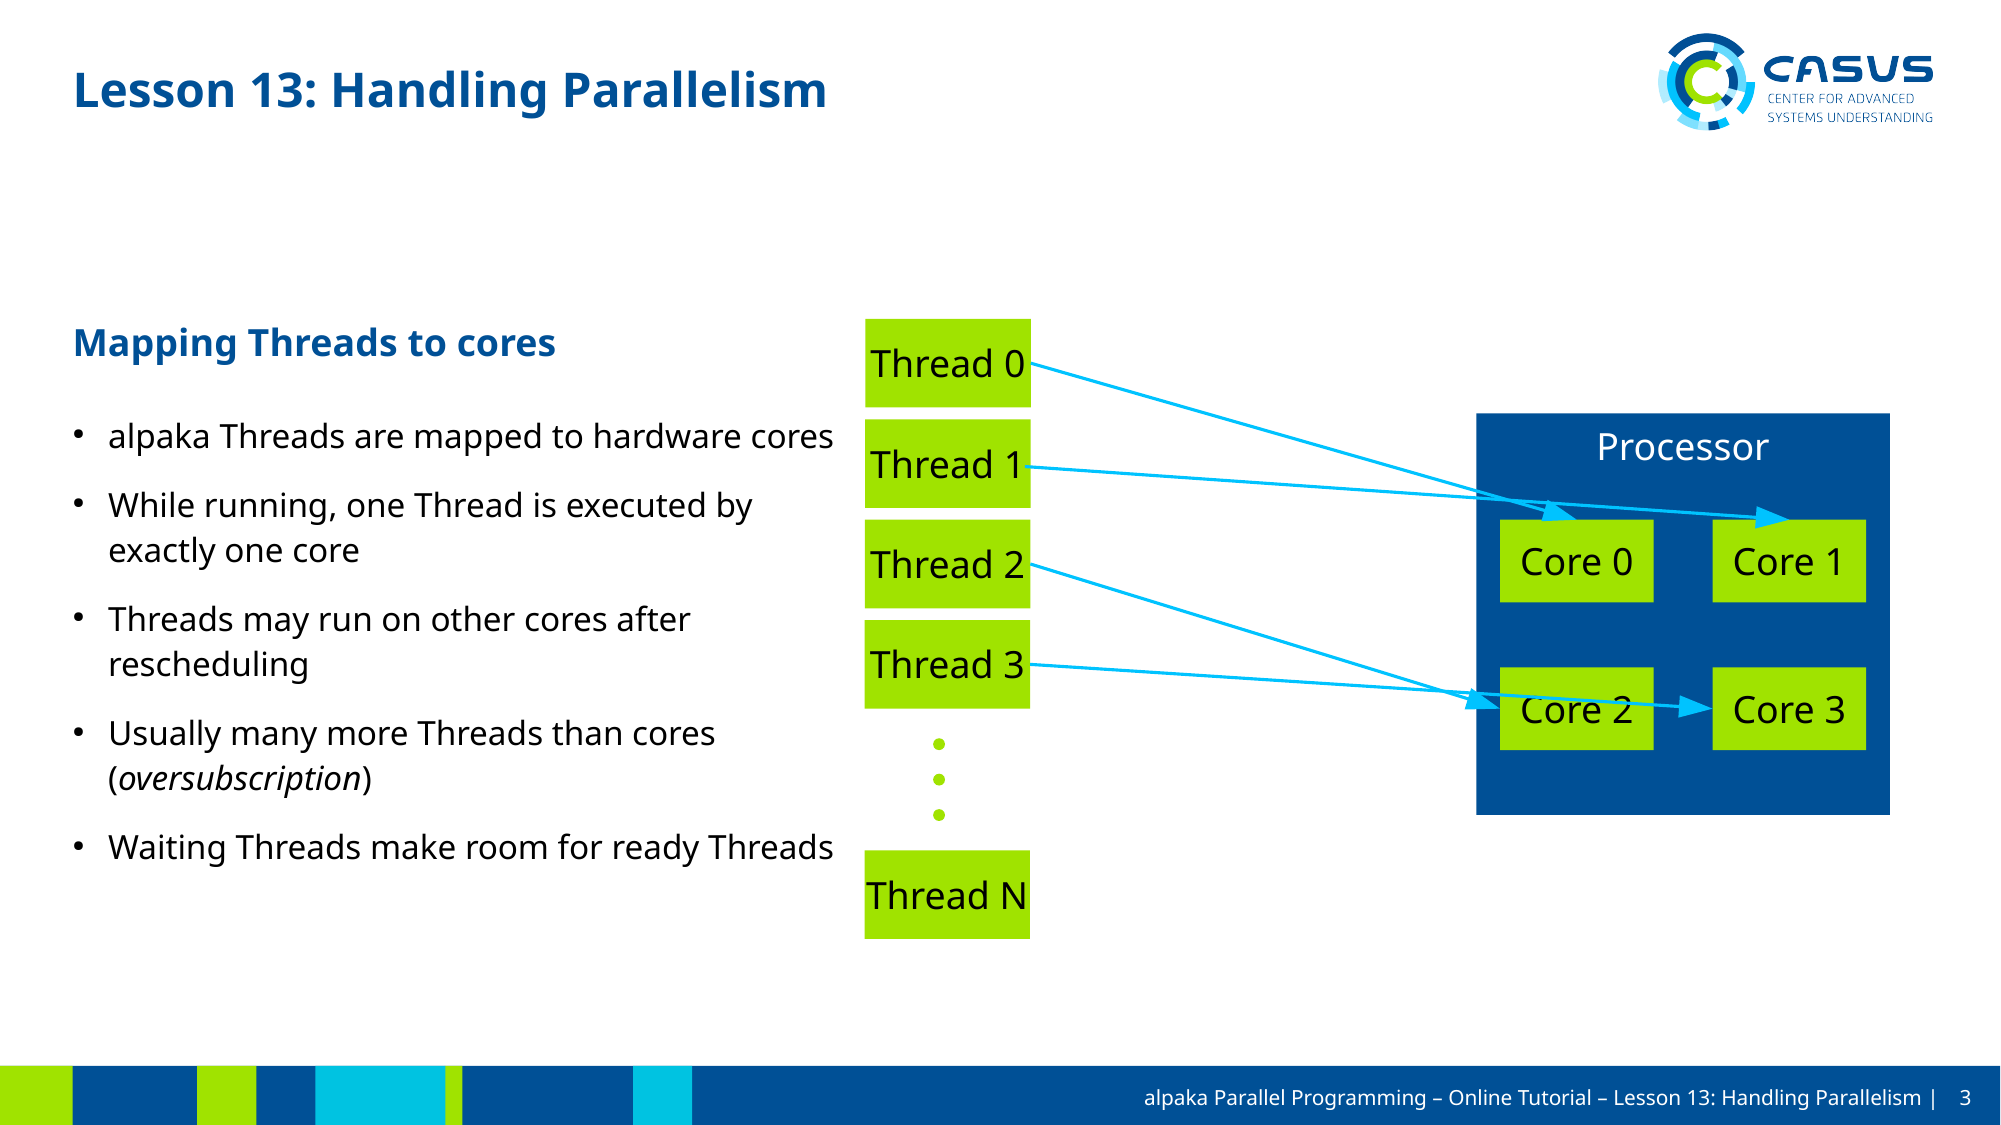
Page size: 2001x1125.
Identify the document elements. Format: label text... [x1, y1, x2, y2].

list Mapping Threads to cores alpaka Threads are mapped to hardware cores While running, one Thread is executed by exactly one core Threads may run on other cores after rescheduling Usually many more Threads than cores (oversubscription) Waiting Threads make room for ready Threads [72, 316, 839, 979]
picture [1658, 33, 1933, 131]
text_box Core 2 [1500, 697, 1654, 751]
text_box Processor [1476, 413, 1890, 815]
text_box [933, 773, 946, 786]
text_box Core 1 [1712, 519, 1867, 603]
text_box Core 2 [1500, 667, 1654, 703]
text_box Thread 1 [865, 419, 1031, 508]
text_box Thread 3 [864, 620, 1031, 709]
text_box [933, 738, 946, 751]
text_box [933, 809, 946, 821]
text_box Core 3 [1712, 667, 1867, 751]
text_box Thread 2 [864, 519, 1031, 609]
text_box Thread 0 [865, 318, 1031, 408]
text_box Core 0 [1500, 519, 1654, 603]
title Lesson 13: Handling Parallelism [72, 54, 1620, 123]
text_box Thread N [864, 850, 1030, 939]
